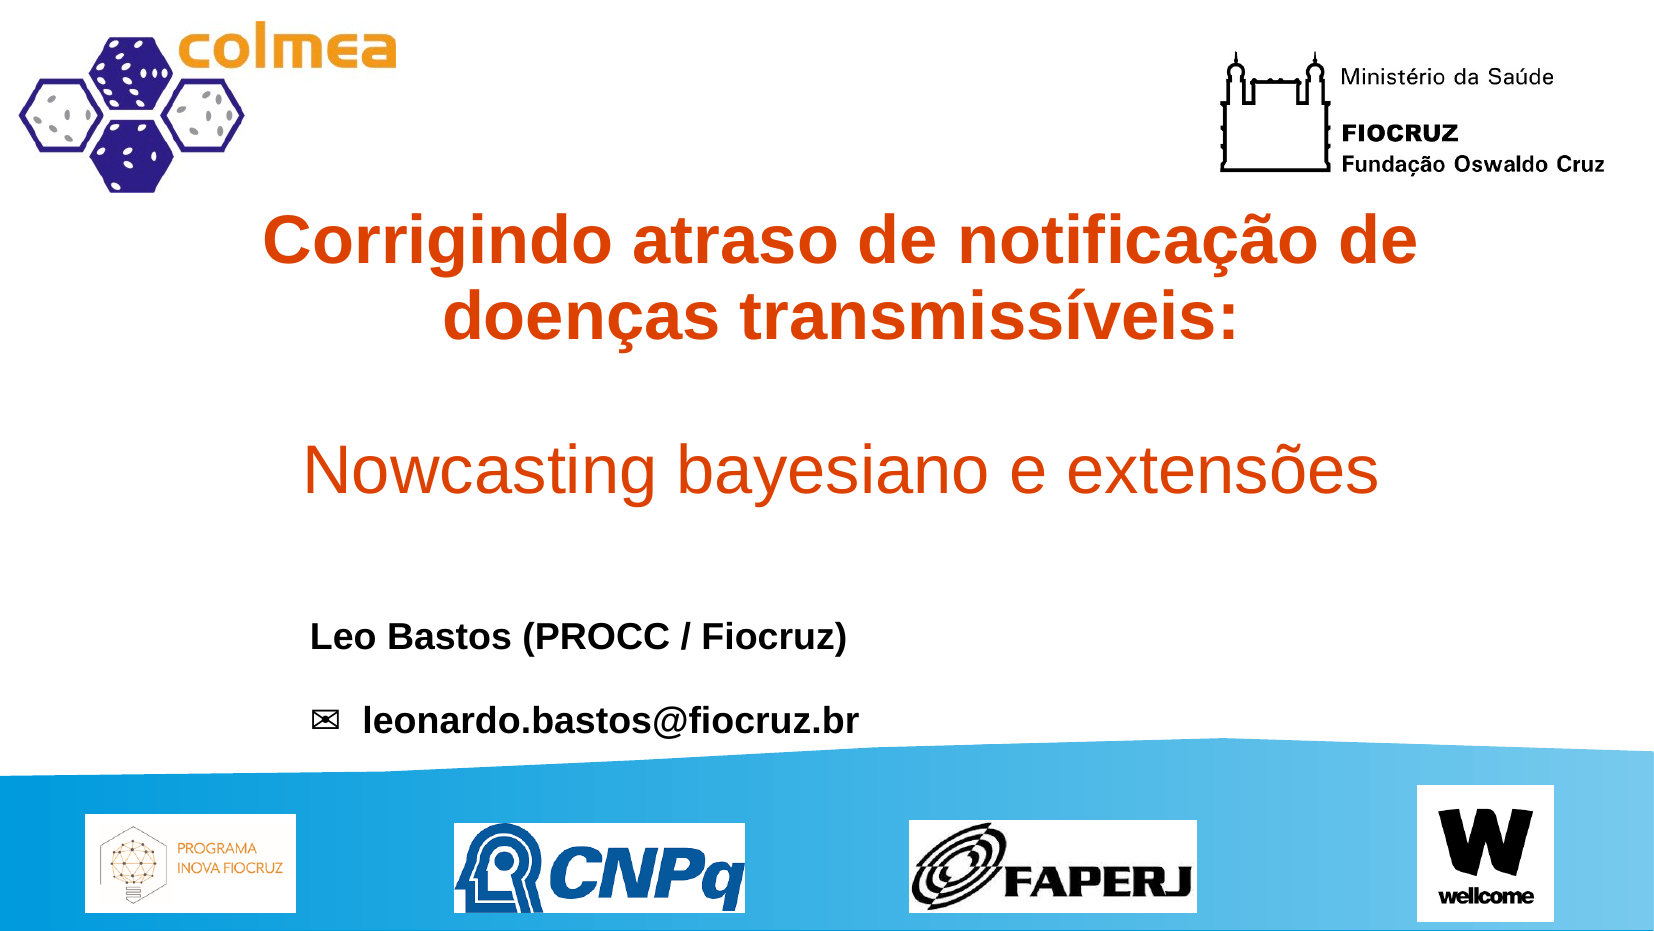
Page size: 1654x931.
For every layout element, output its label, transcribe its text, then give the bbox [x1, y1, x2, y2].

picture [454, 823, 745, 913]
picture [18, 21, 396, 193]
picture [86, 814, 296, 913]
picture [909, 820, 1197, 913]
picture [1417, 785, 1554, 922]
picture [1220, 6, 1604, 237]
text_box Leo Bastos (PROCC / Fiocruz) ✉ leonardo.bastos@fiocruz.br [295, 608, 1359, 750]
title Corrigindo atraso de notificação de doenças transmissíveis: Nowcasting bayesiano e extensões [206, 200, 1477, 508]
